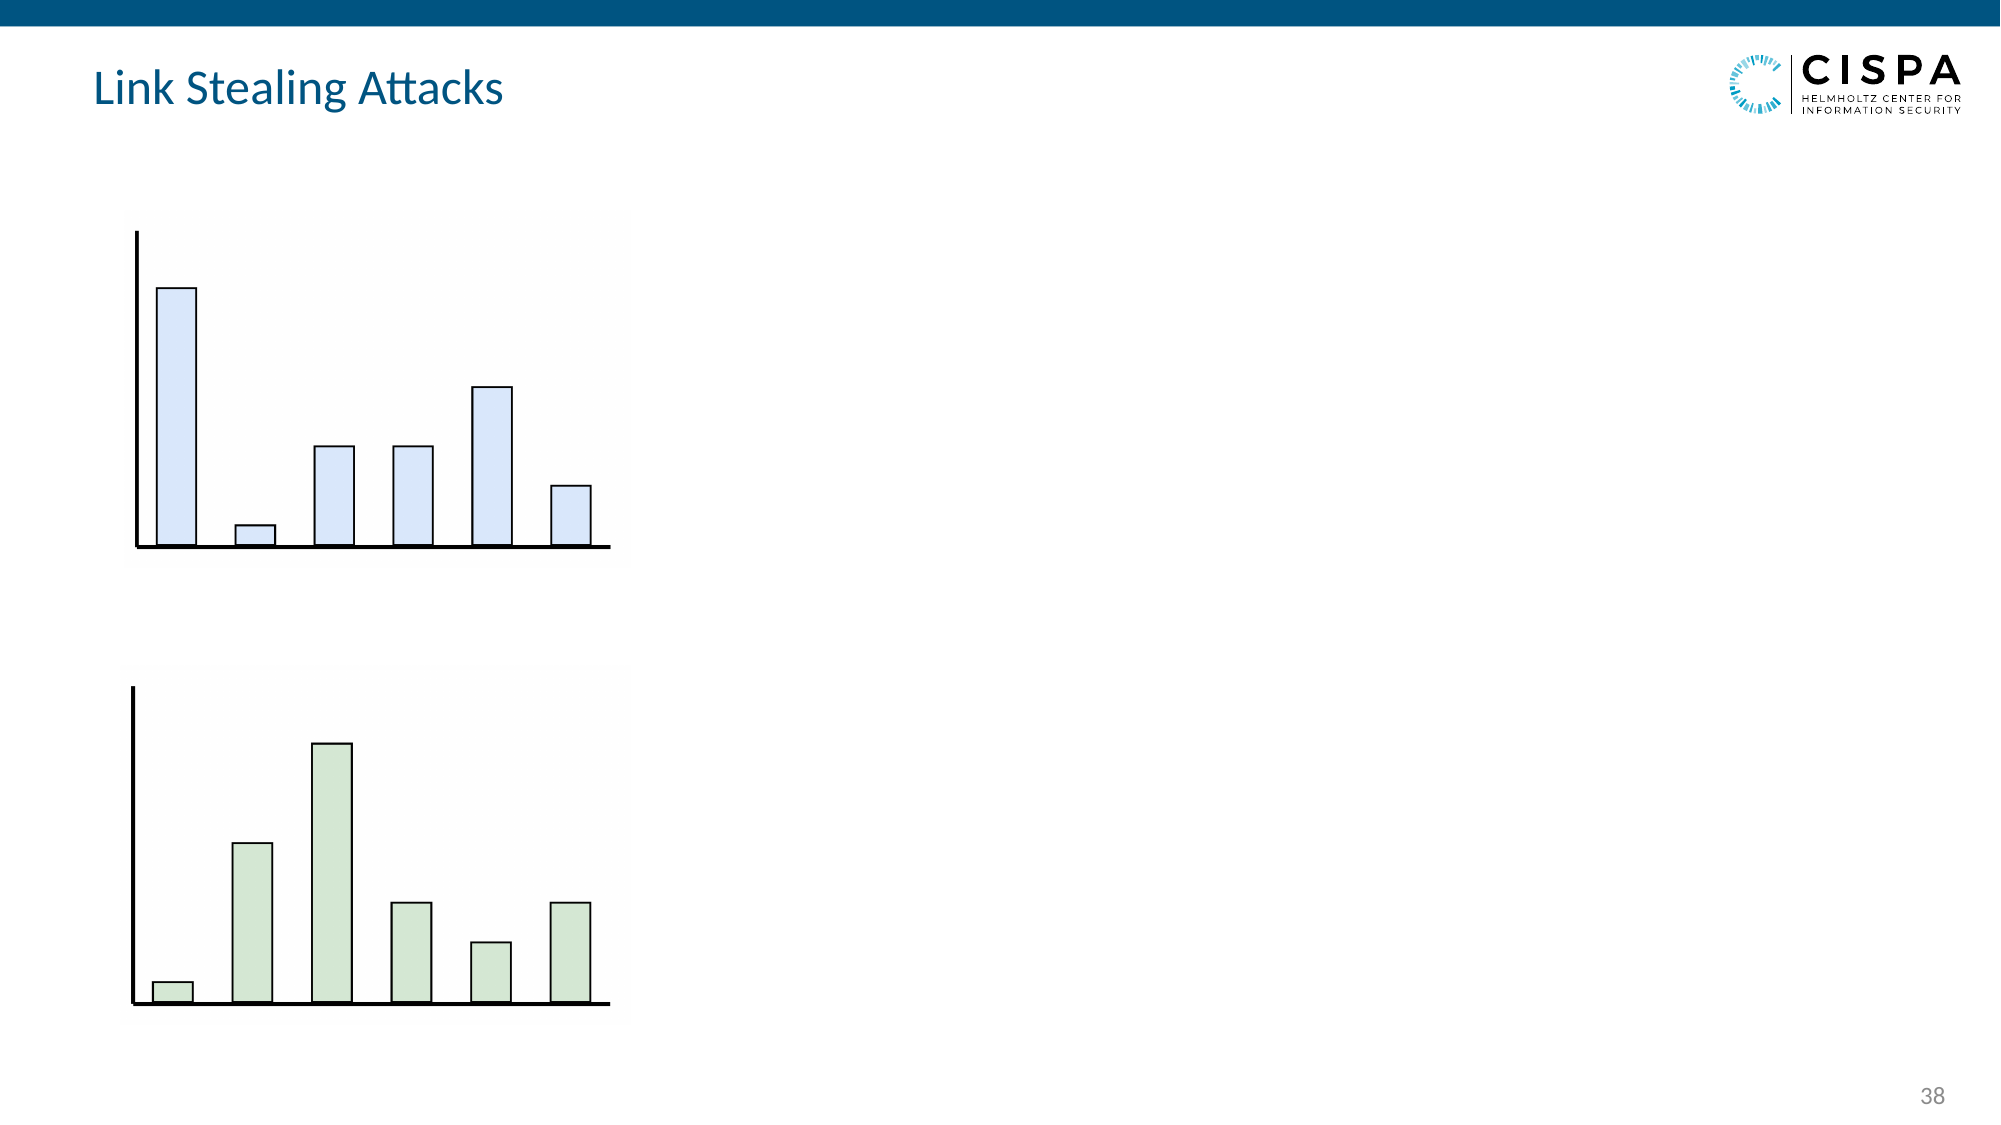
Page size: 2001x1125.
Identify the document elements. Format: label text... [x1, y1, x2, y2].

slide_number <number> [1870, 1065, 1961, 1125]
picture [120, 665, 631, 1026]
picture [124, 210, 631, 568]
title Link Stealing Attacks [78, 38, 1699, 131]
